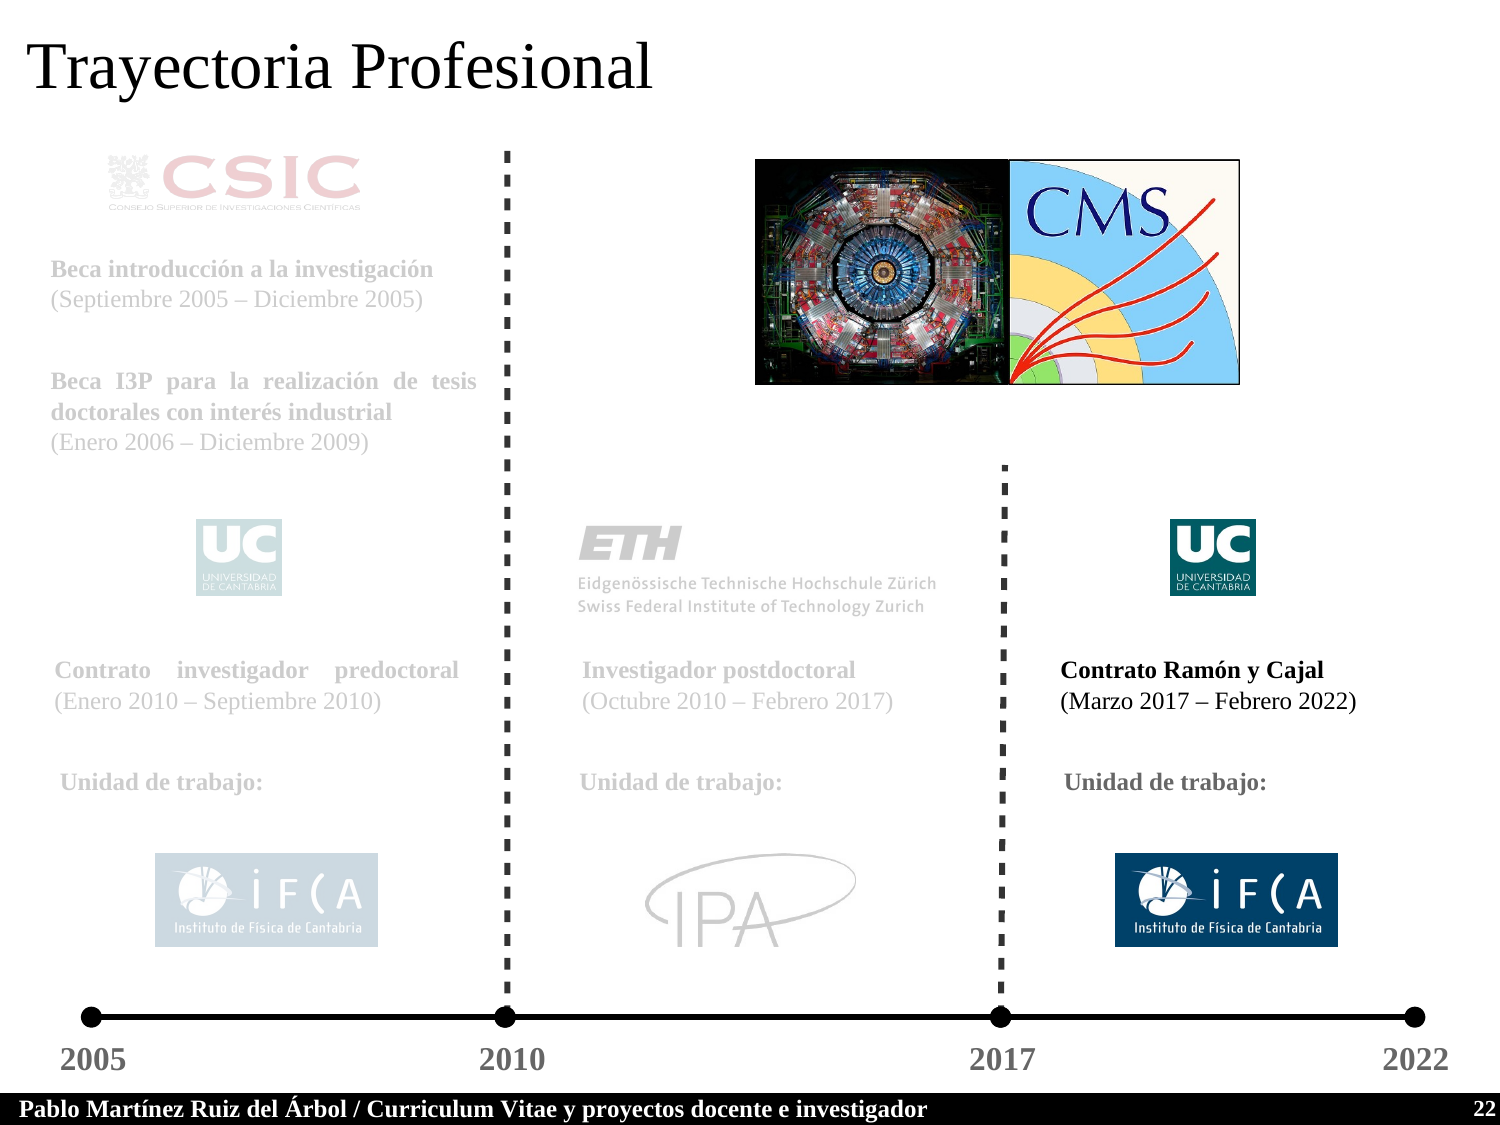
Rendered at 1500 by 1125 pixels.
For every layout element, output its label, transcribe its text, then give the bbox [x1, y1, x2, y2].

picture [1170, 519, 1256, 596]
text_box 2017 [954, 1029, 1060, 1085]
picture [645, 853, 856, 947]
picture [568, 466, 945, 645]
text_box Trayectoria Profesional [10, 12, 671, 121]
text_box Contrato Ramón y Cajal (Marzo 2017 – Febrero 2022) [1045, 646, 1438, 760]
text_box Unidad de trabajo: [1048, 757, 1289, 804]
text_box 2005 [45, 1029, 151, 1085]
text_box 2010 [464, 1029, 570, 1085]
text_box Beca introducción a la investigación (Septiembre 2005 – Diciembre 2005) [35, 244, 493, 359]
picture [196, 519, 282, 596]
text_box Beca I3P para la realización de tesis doctorales con interés industrial (Enero 2006 – Diciembre 2009) [35, 359, 493, 471]
picture [155, 853, 378, 947]
text_box Unidad de trabajo: [564, 757, 805, 804]
picture [755, 159, 1240, 385]
picture [107, 154, 360, 210]
text_box 2022 [1367, 1029, 1473, 1085]
text_box Contrato investigador predoctoral (Enero 2010 – Septiembre 2010) [39, 645, 475, 753]
text_box Unidad de trabajo: [45, 757, 286, 804]
picture [1115, 853, 1338, 947]
text_box Investigador postdoctoral (Octubre 2010 – Febrero 2017) [567, 645, 960, 760]
